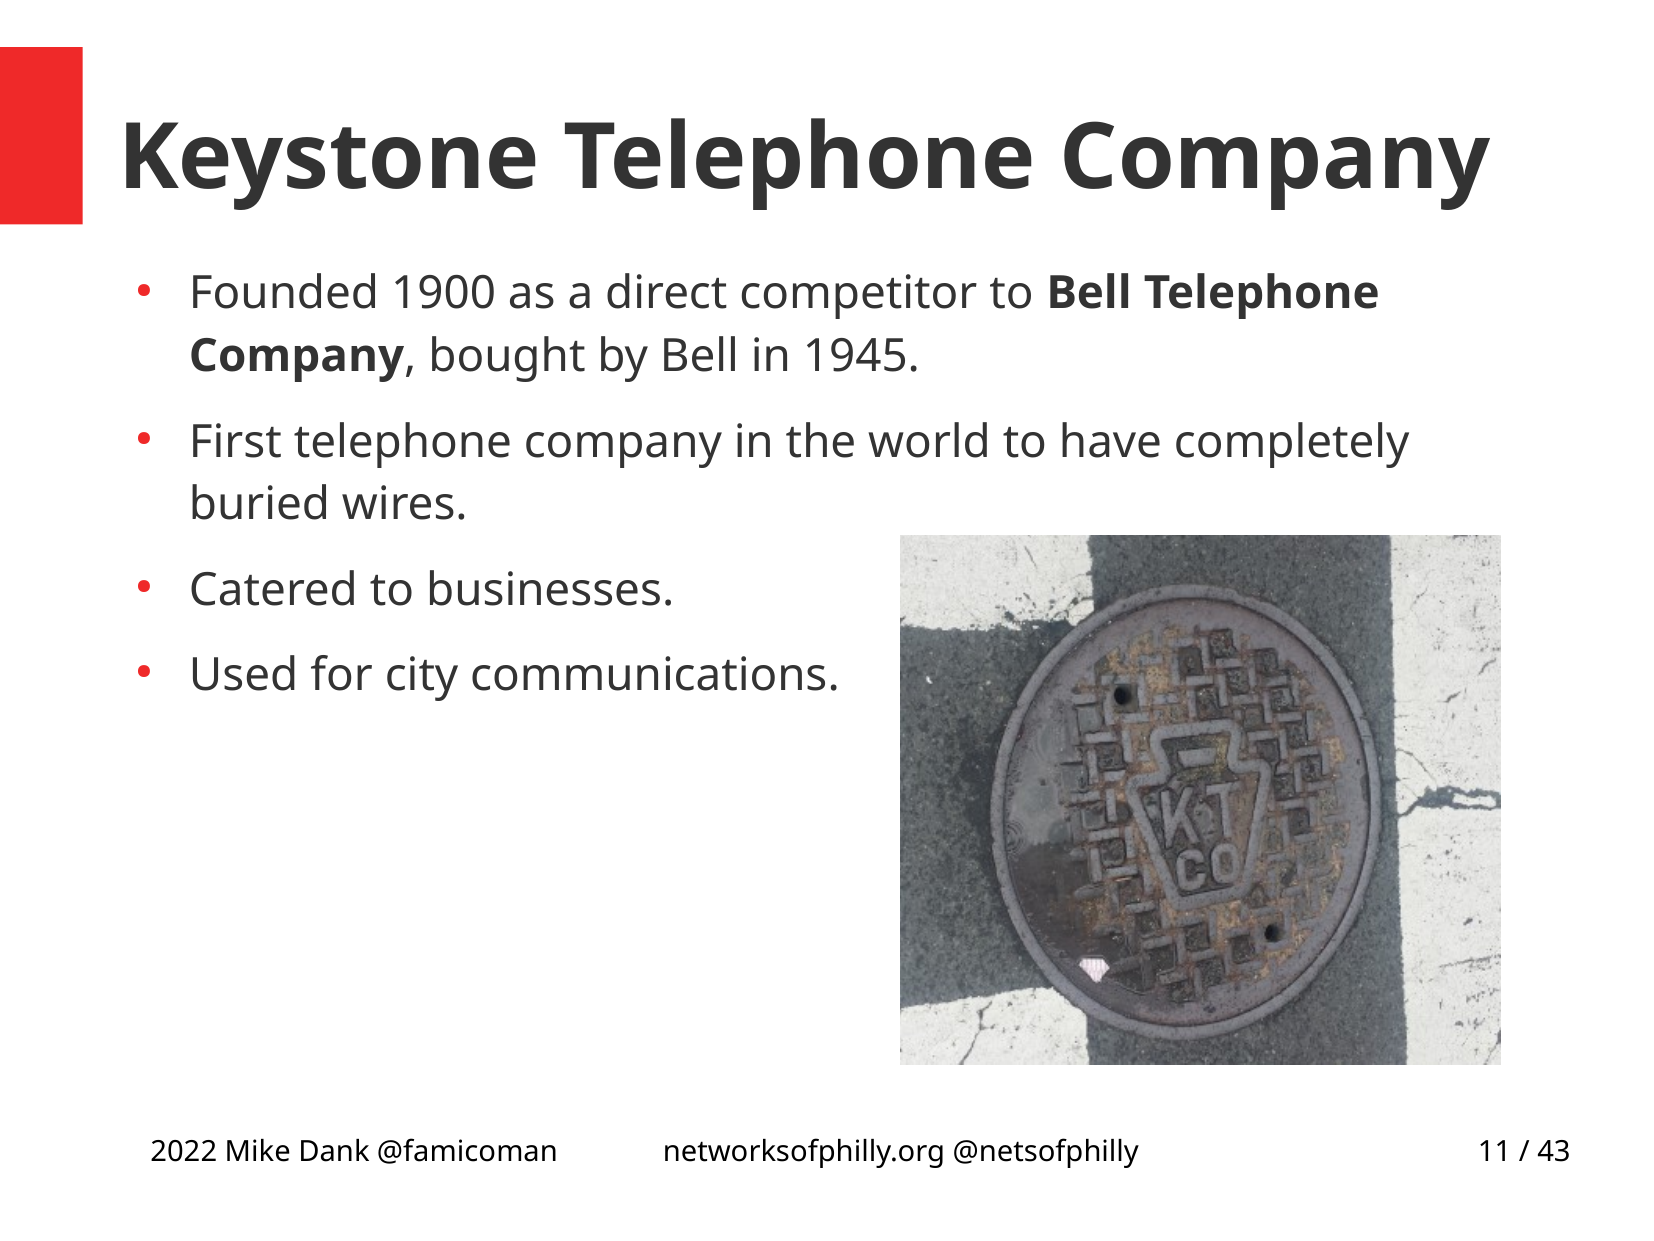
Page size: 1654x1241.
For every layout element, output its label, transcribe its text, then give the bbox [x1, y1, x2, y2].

picture [900, 535, 1501, 1066]
title Keystone Telephone Company [118, 49, 1571, 257]
list Founded 1900 as a direct competitor to Bell Telephone Company, bought by Bell in 1945. First telephone company in the world to have completely buried wires. Catered to businesses. Used for city communications. [118, 259, 1536, 980]
